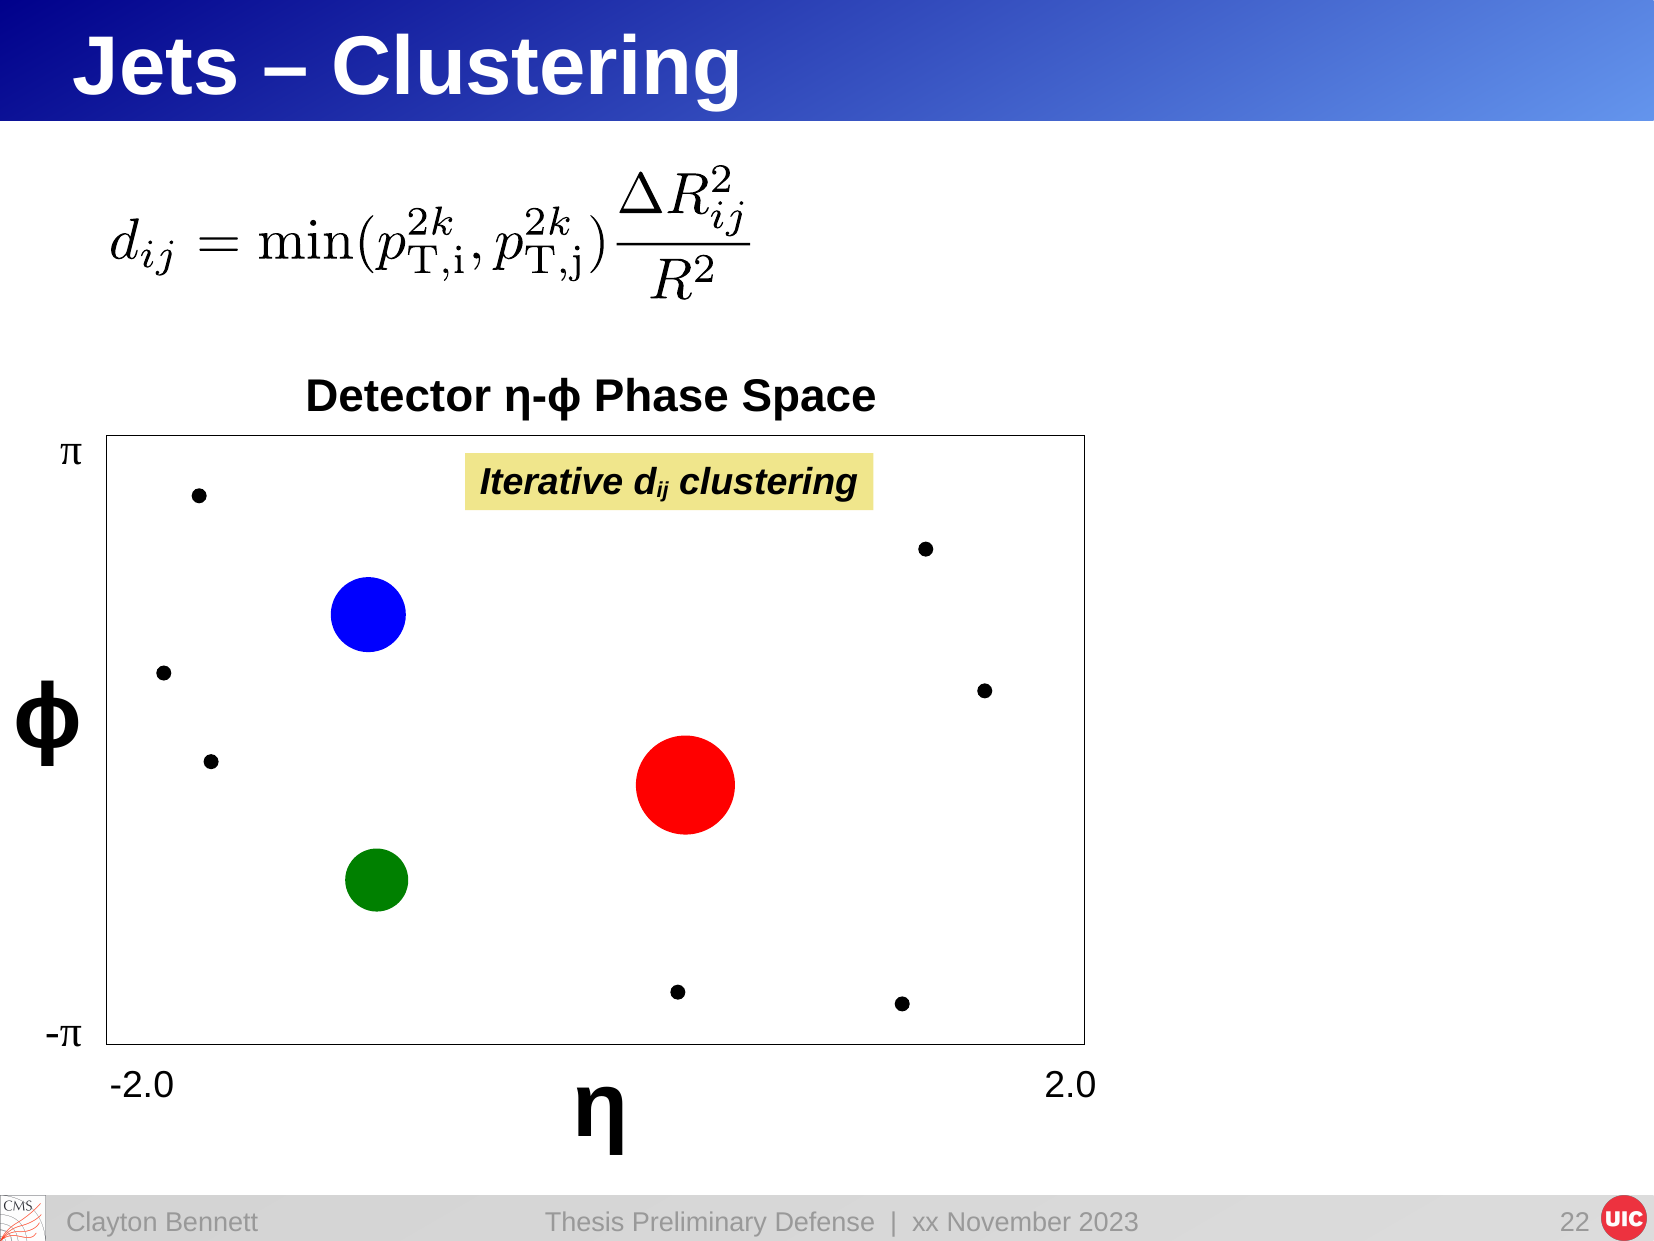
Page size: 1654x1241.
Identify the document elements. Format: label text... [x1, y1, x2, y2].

text_box [670, 984, 686, 1000]
text_box [345, 848, 409, 912]
text_box [46, 1195, 1601, 1241]
text_box [977, 683, 993, 699]
text_box Thesis Preliminary Defense | xx November 2023 [530, 1200, 1152, 1241]
text_box -2.0 [94, 1056, 284, 1198]
text_box [156, 665, 172, 681]
text_box Jets – Clustering [58, 11, 1093, 136]
text_box ɸ [0, 656, 78, 774]
text_box [203, 754, 219, 770]
text_box [111, 165, 751, 300]
text_box η [558, 1046, 627, 1164]
text_box Iterative dij clustering [465, 453, 874, 511]
text_box [191, 488, 207, 504]
text_box Clayton Bennett [51, 1200, 274, 1241]
text_box Detector η-ɸ Phase Space [290, 362, 942, 481]
text_box π [45, 418, 132, 482]
text_box [330, 577, 406, 653]
picture [0, 1195, 46, 1241]
text_box 2.0 [1029, 1056, 1139, 1156]
text_box <number> [1545, 1200, 1654, 1241]
text_box -π [30, 999, 154, 1112]
text_box [918, 541, 934, 557]
text_box [0, 0, 1654, 121]
picture [1601, 1195, 1647, 1200]
text_box [894, 996, 910, 1012]
text_box [635, 735, 735, 835]
